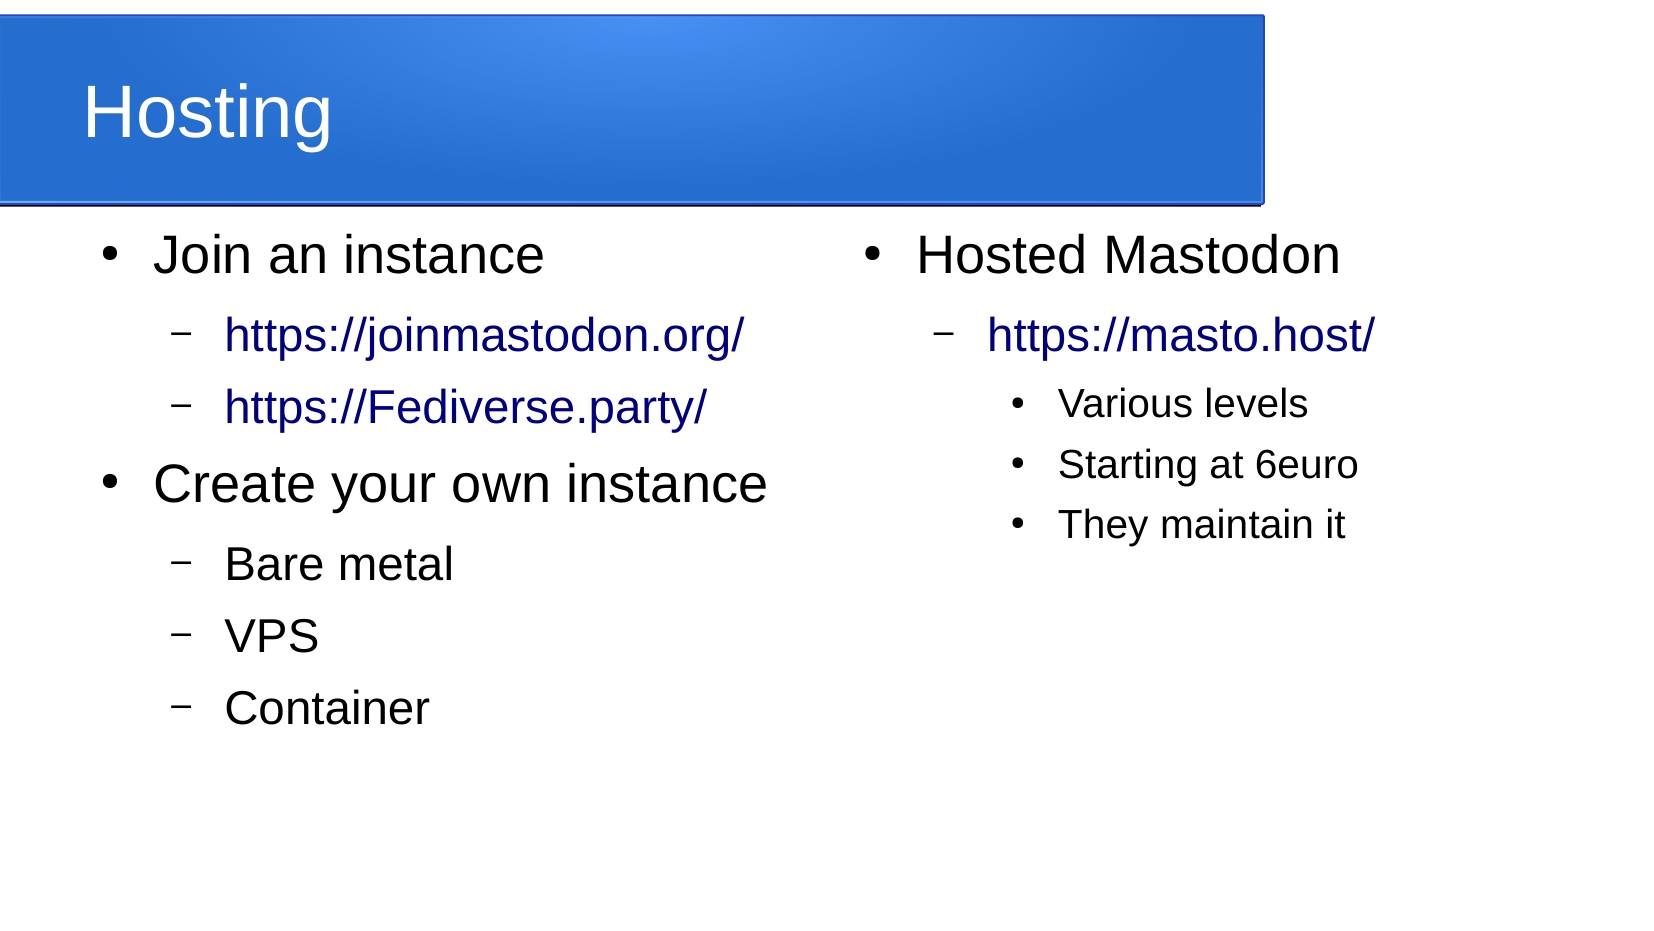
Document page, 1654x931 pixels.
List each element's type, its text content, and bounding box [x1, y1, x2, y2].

list Join an instance https://joinmastodon.org/ https://Fediverse.party/ Create your own instance Bare metal VPS Container [82, 224, 809, 764]
list Hosted Mastodon https://masto.host/ Various levels Starting at 6euro They maintain it [845, 224, 1572, 764]
title Hosting [82, 35, 1235, 189]
